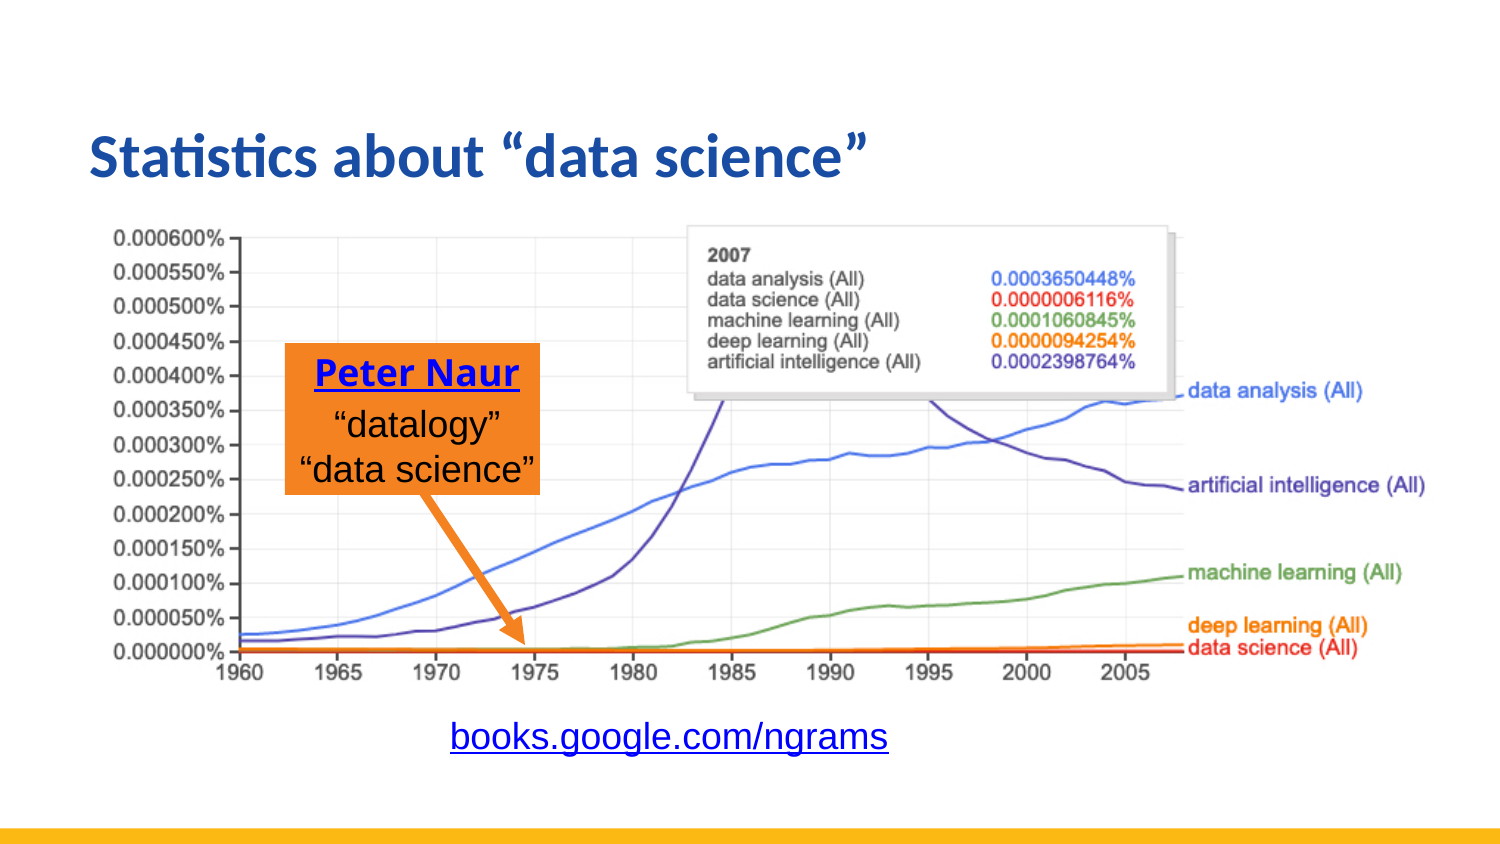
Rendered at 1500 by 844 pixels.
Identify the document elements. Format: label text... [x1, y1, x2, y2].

text_box Peter Naur “datalogy” “data science” [284, 343, 540, 495]
text_box Statistics about “data science” [75, 0, 1425, 197]
picture [90, 209, 1460, 692]
text_box books.google.com/ngrams [435, 705, 1027, 762]
